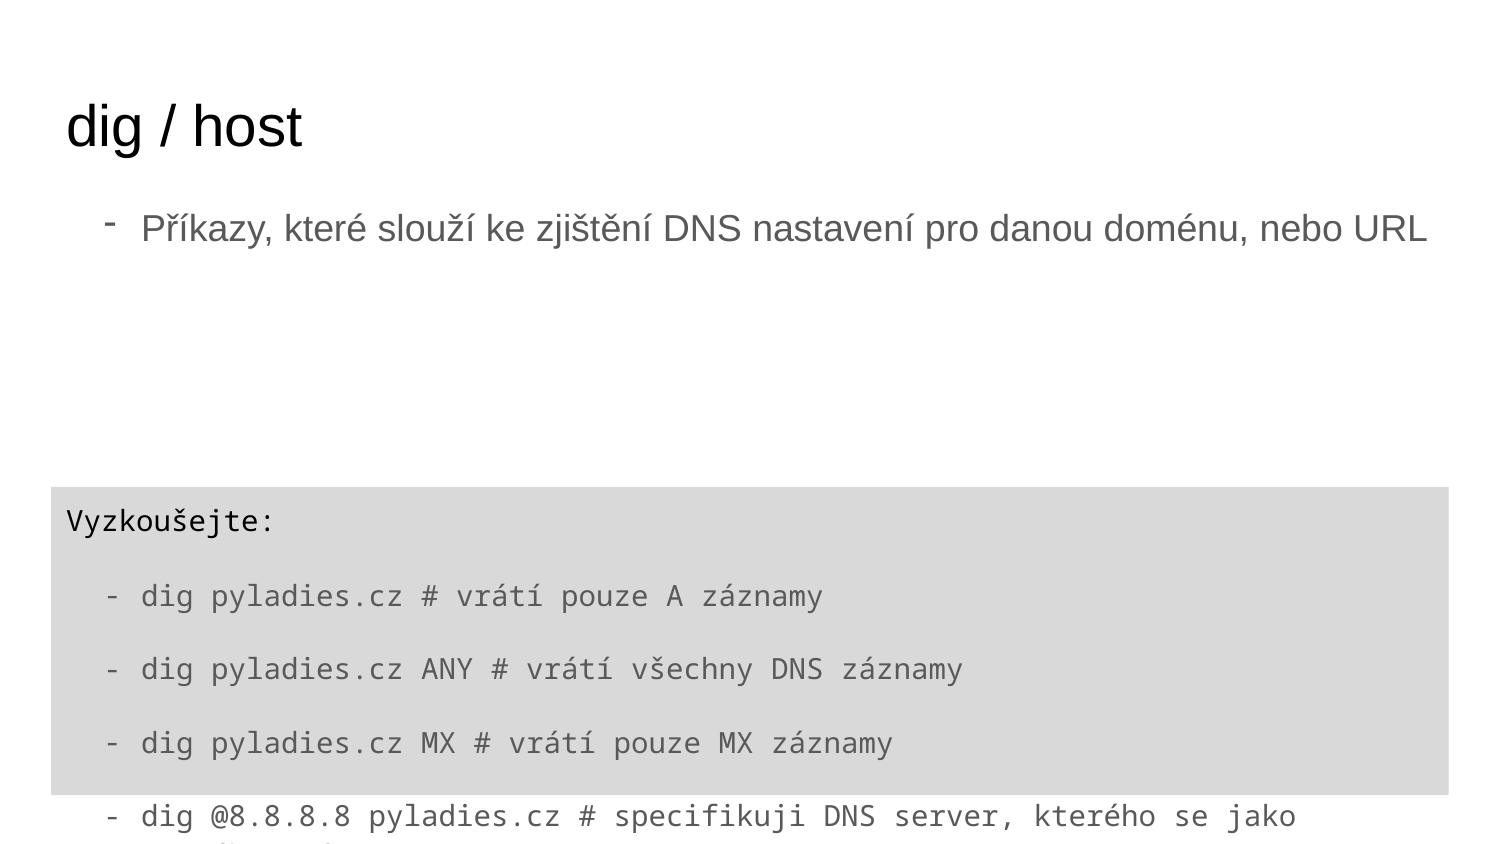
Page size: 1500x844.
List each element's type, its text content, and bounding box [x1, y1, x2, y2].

text_box Vyzkoušejte: dig pyladies.cz # vrátí pouze A záznamy dig pyladies.cz ANY # vrátí všechny DNS záznamy dig pyladies.cz MX # vrátí pouze MX záznamy dig @8.8.8.8 pyladies.cz # specifikuji DNS server, kterého se jako prvního ptám LINUX, MAC: host -a pyladies.cz # vrátí všechny DNS záznamy [51, 486, 1449, 796]
title dig / host [51, 72, 1449, 167]
list Příkazy, které slouží ke zjištění DNS nastavení pro danou doménu, nebo URL [51, 189, 1449, 415]
